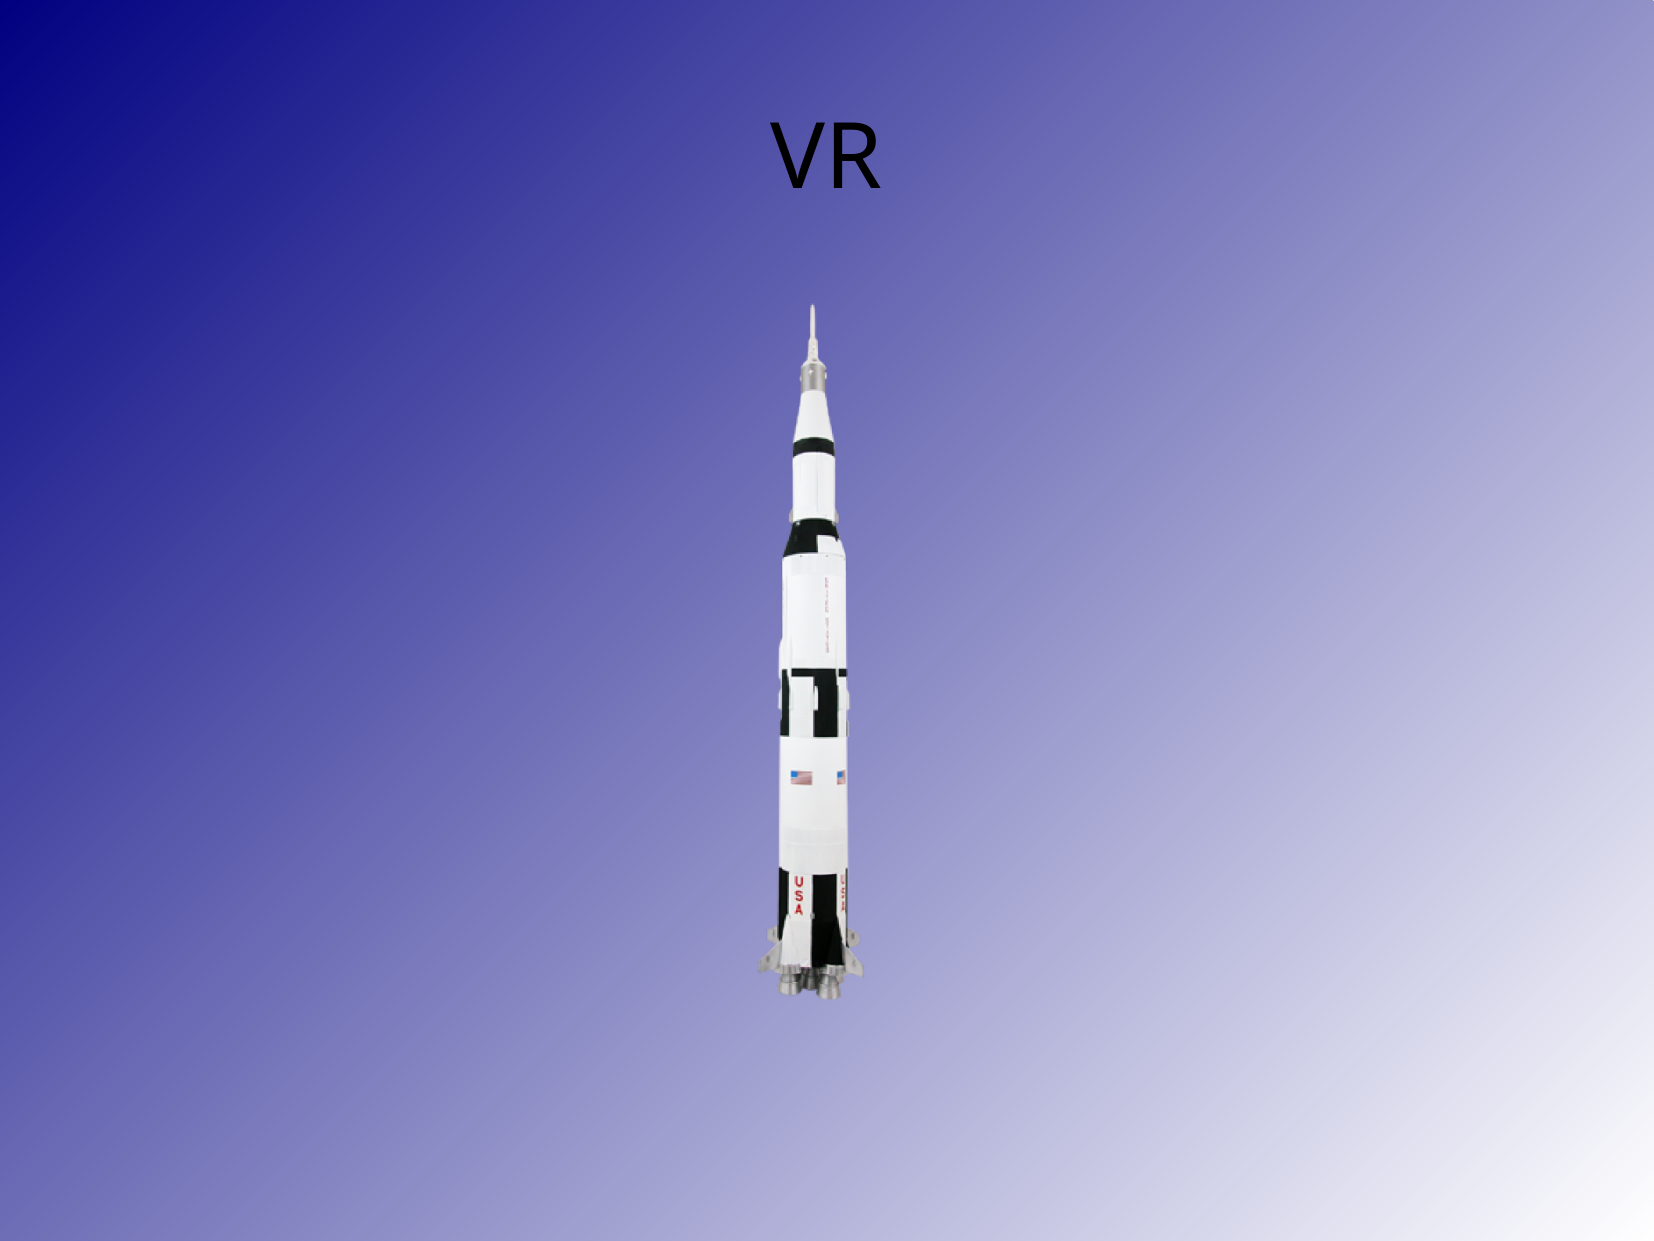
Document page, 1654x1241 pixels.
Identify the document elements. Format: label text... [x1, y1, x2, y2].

title VR [82, 49, 1571, 257]
picture [450, 290, 1170, 1010]
